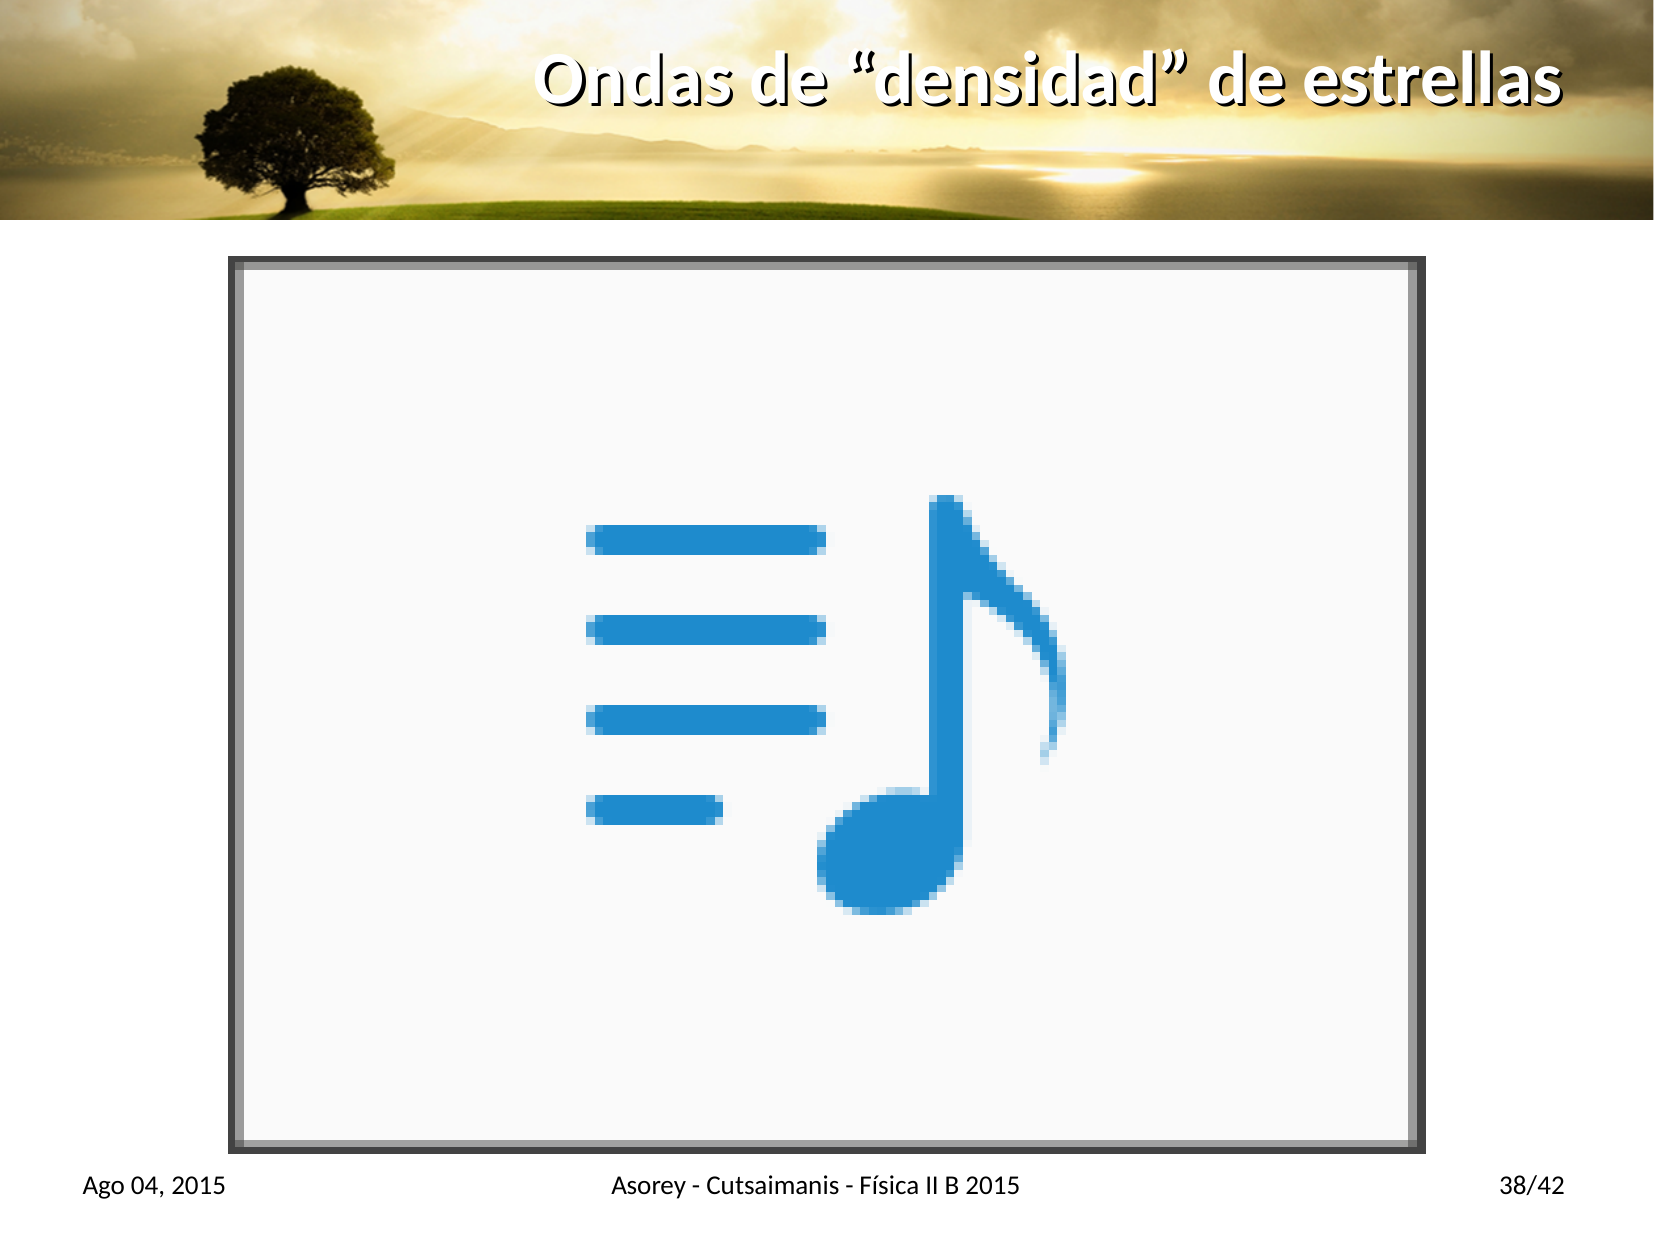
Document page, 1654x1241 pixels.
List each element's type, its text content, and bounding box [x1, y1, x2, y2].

title Ondas de “densidad” de estrellas [75, 19, 1564, 151]
picture [0, 0, 1654, 220]
text_box [226, 255, 1427, 1156]
